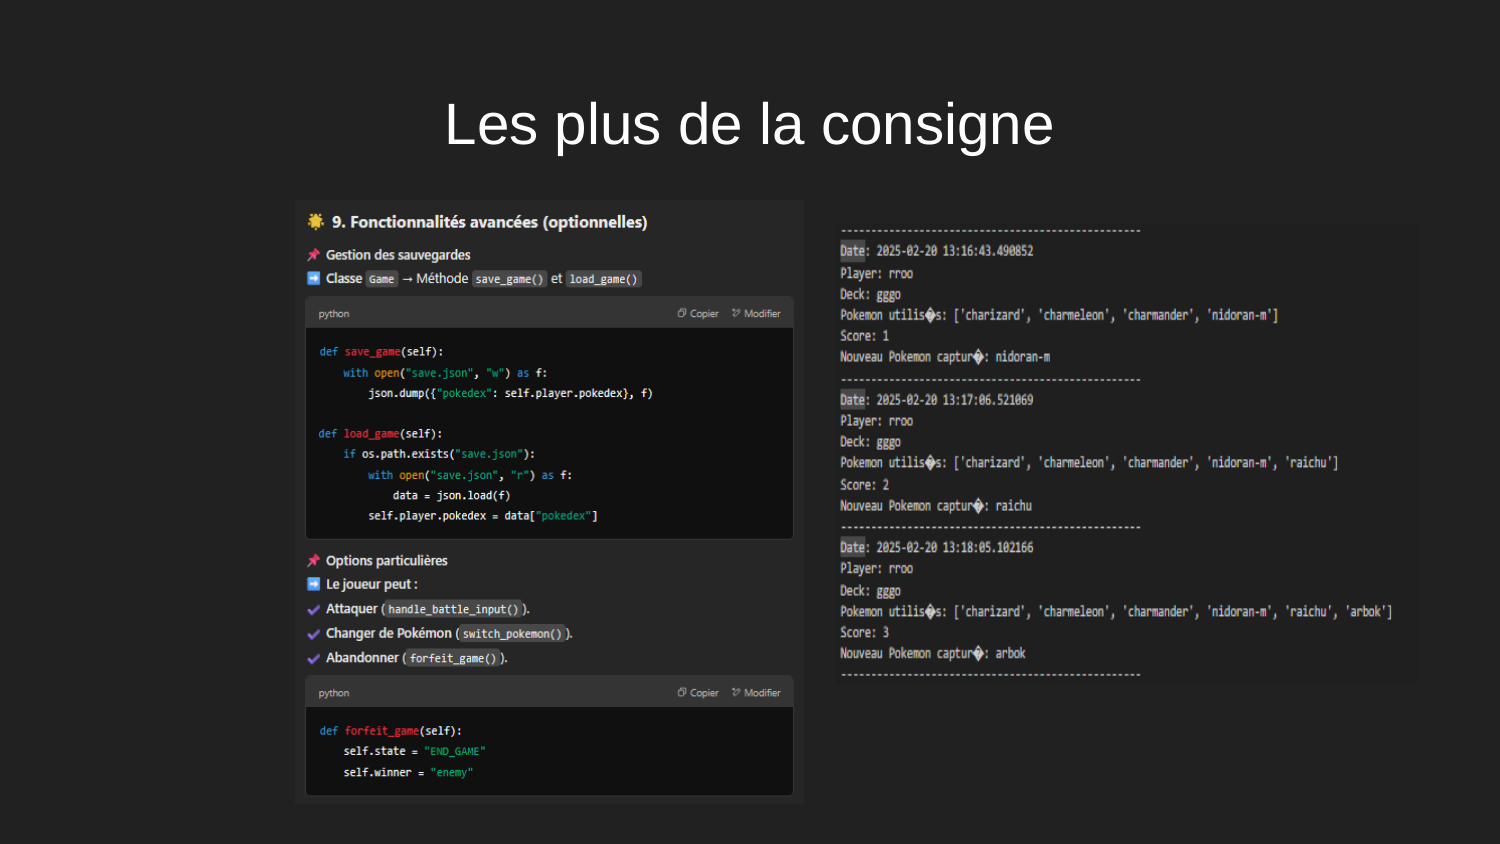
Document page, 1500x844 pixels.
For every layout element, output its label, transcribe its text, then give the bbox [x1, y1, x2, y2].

title Les plus de la consigne [51, 23, 1449, 225]
picture [295, 200, 804, 804]
picture [835, 224, 1418, 684]
